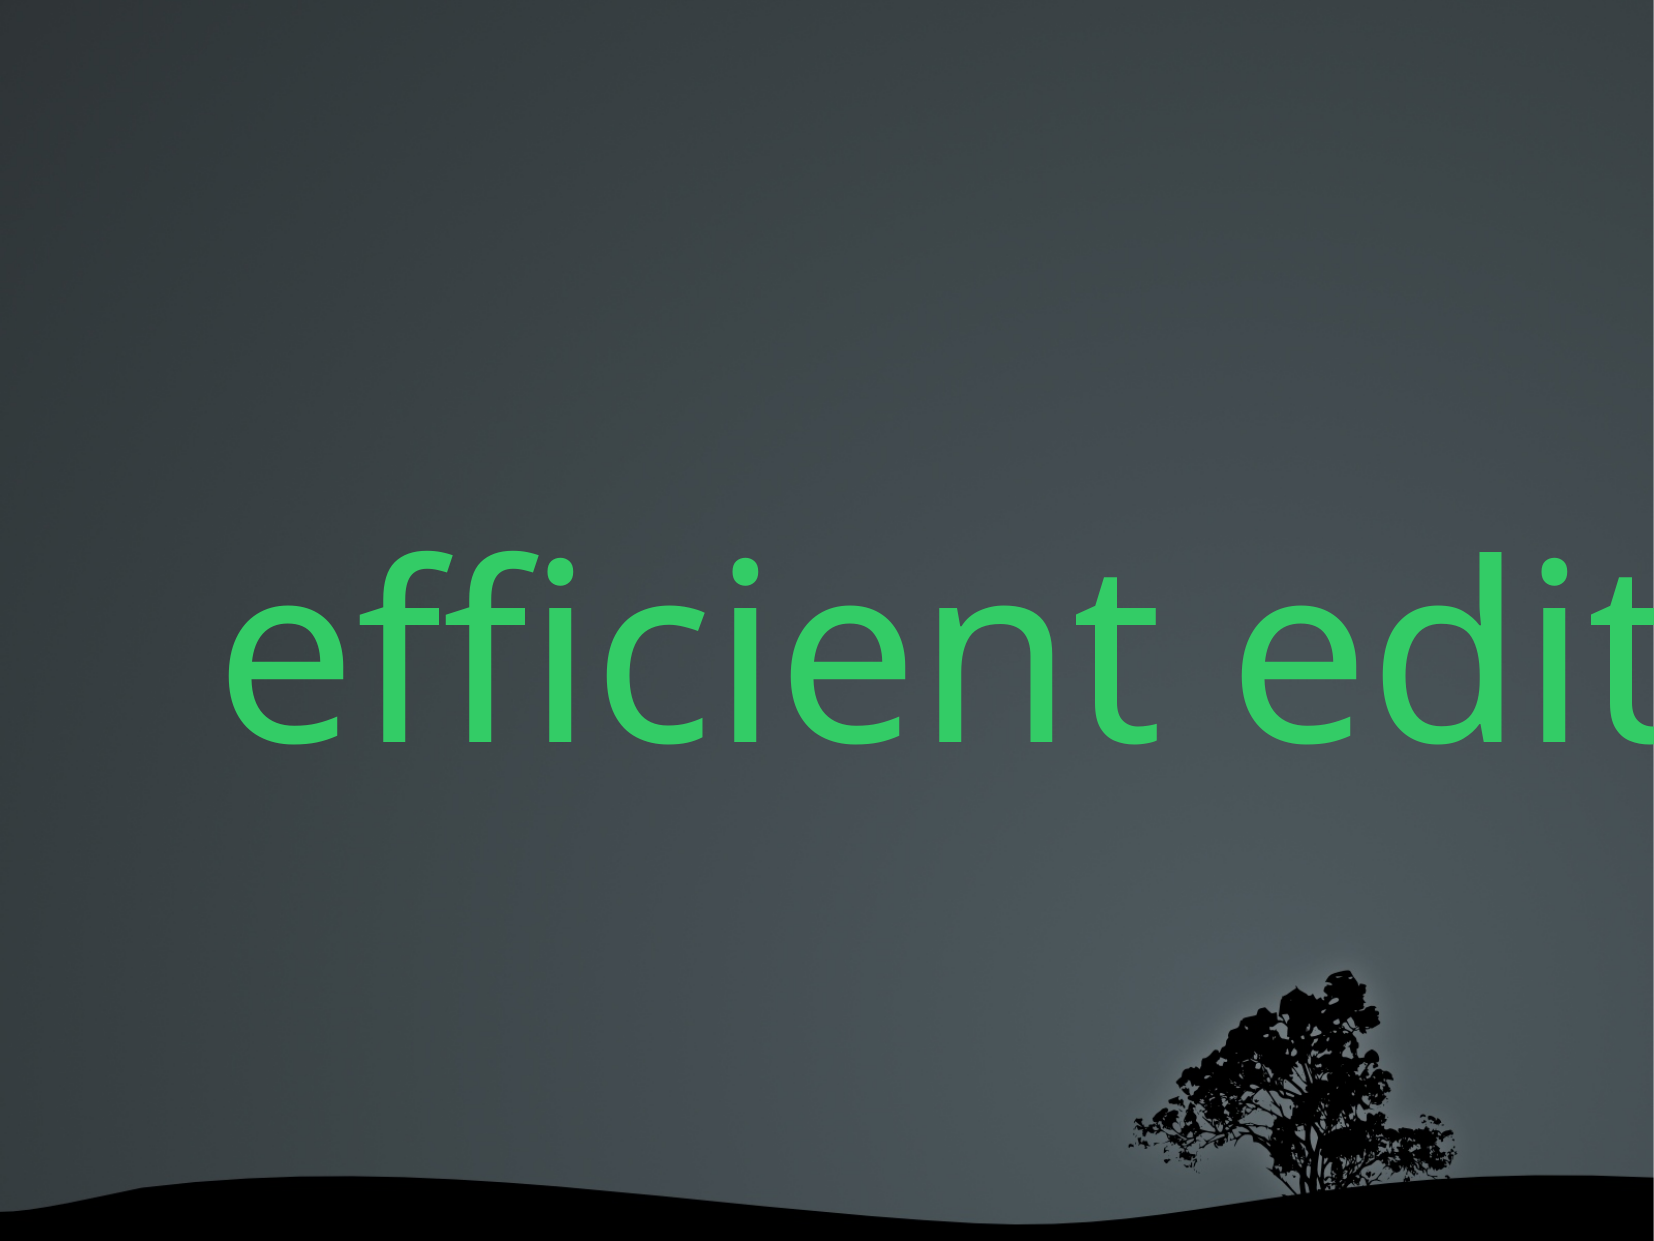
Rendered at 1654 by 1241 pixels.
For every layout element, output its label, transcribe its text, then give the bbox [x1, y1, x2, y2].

picture [1632, 625, 1654, 726]
text_box efficient editing [200, 468, 1453, 773]
picture [0, 0, 1654, 1241]
